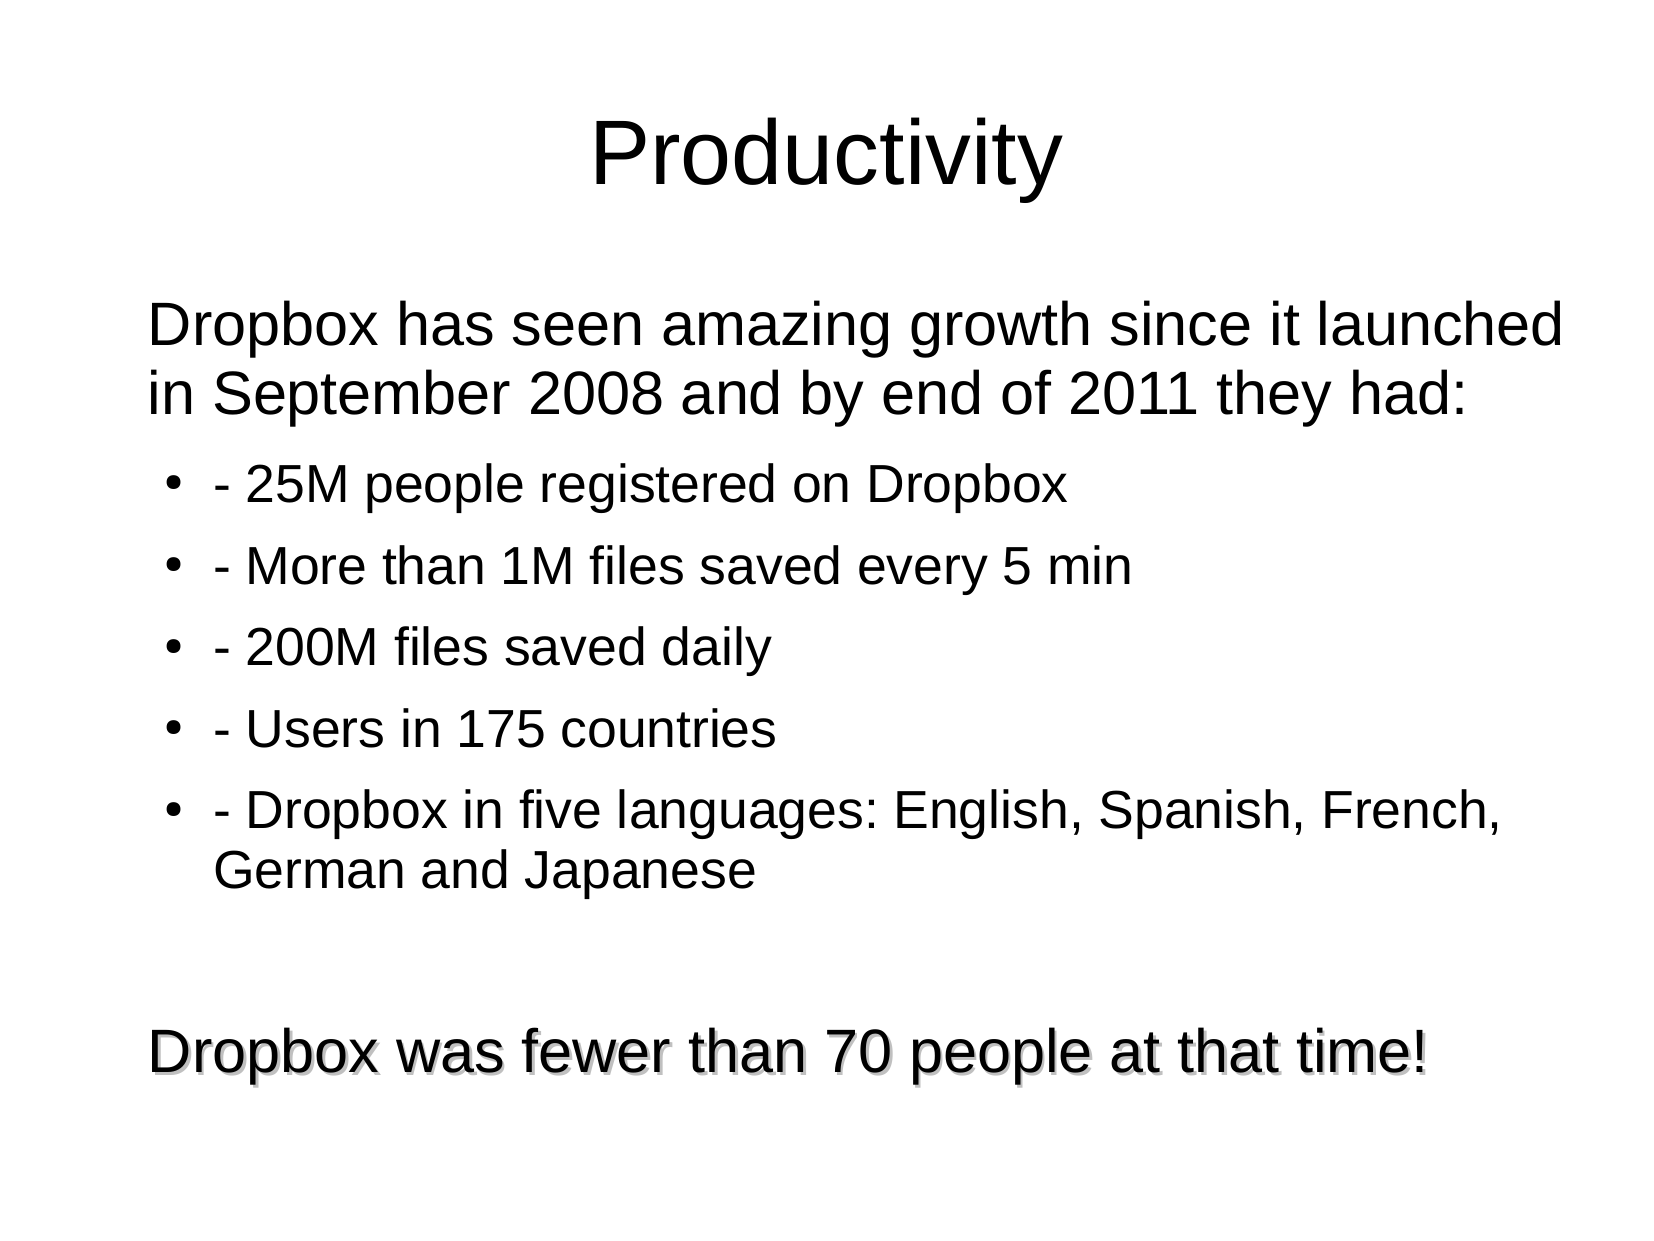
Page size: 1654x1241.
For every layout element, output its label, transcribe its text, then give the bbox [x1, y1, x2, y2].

list Dropbox has seen amazing growth since it launched in September 2008 and by end of 2011 they had: - 25M people registered on Dropbox - More than 1M files saved every 5 min - 200M files saved daily - Users in 175 countries - Dropbox in five languages: English, Spanish, French, German and Japanese Dropbox was fewer than 70 people at that time! [82, 290, 1571, 1109]
title Productivity [82, 49, 1571, 257]
